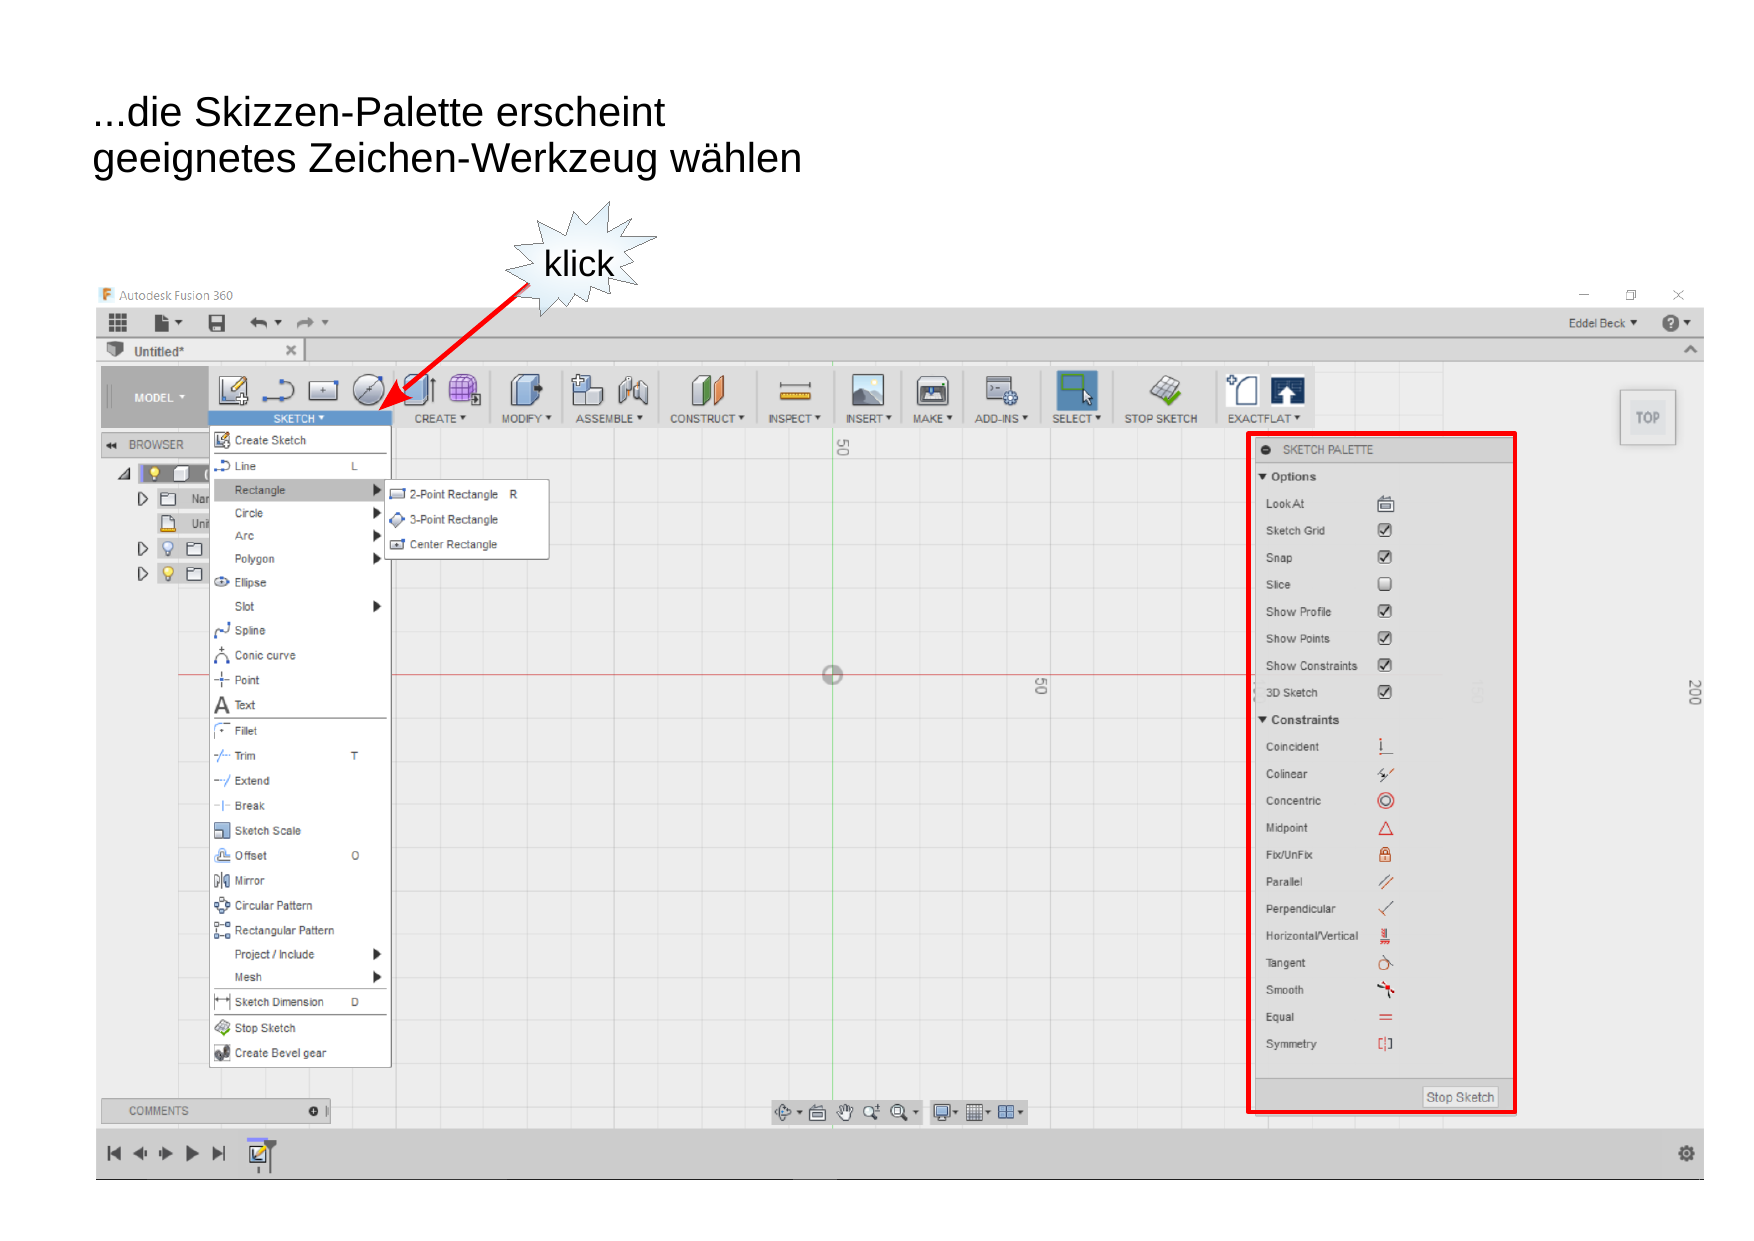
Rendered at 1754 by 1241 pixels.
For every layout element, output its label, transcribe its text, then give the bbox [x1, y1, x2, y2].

text_box [514, 244, 529, 260]
text_box klick [529, 235, 634, 292]
text_box [505, 264, 590, 317]
text_box [634, 236, 657, 248]
title ...die Skizzen-Palette erscheint geeignetes Zeichen-Werkzeug wählen [92, 88, 1539, 182]
picture [96, 283, 1704, 1180]
text_box [537, 201, 632, 235]
